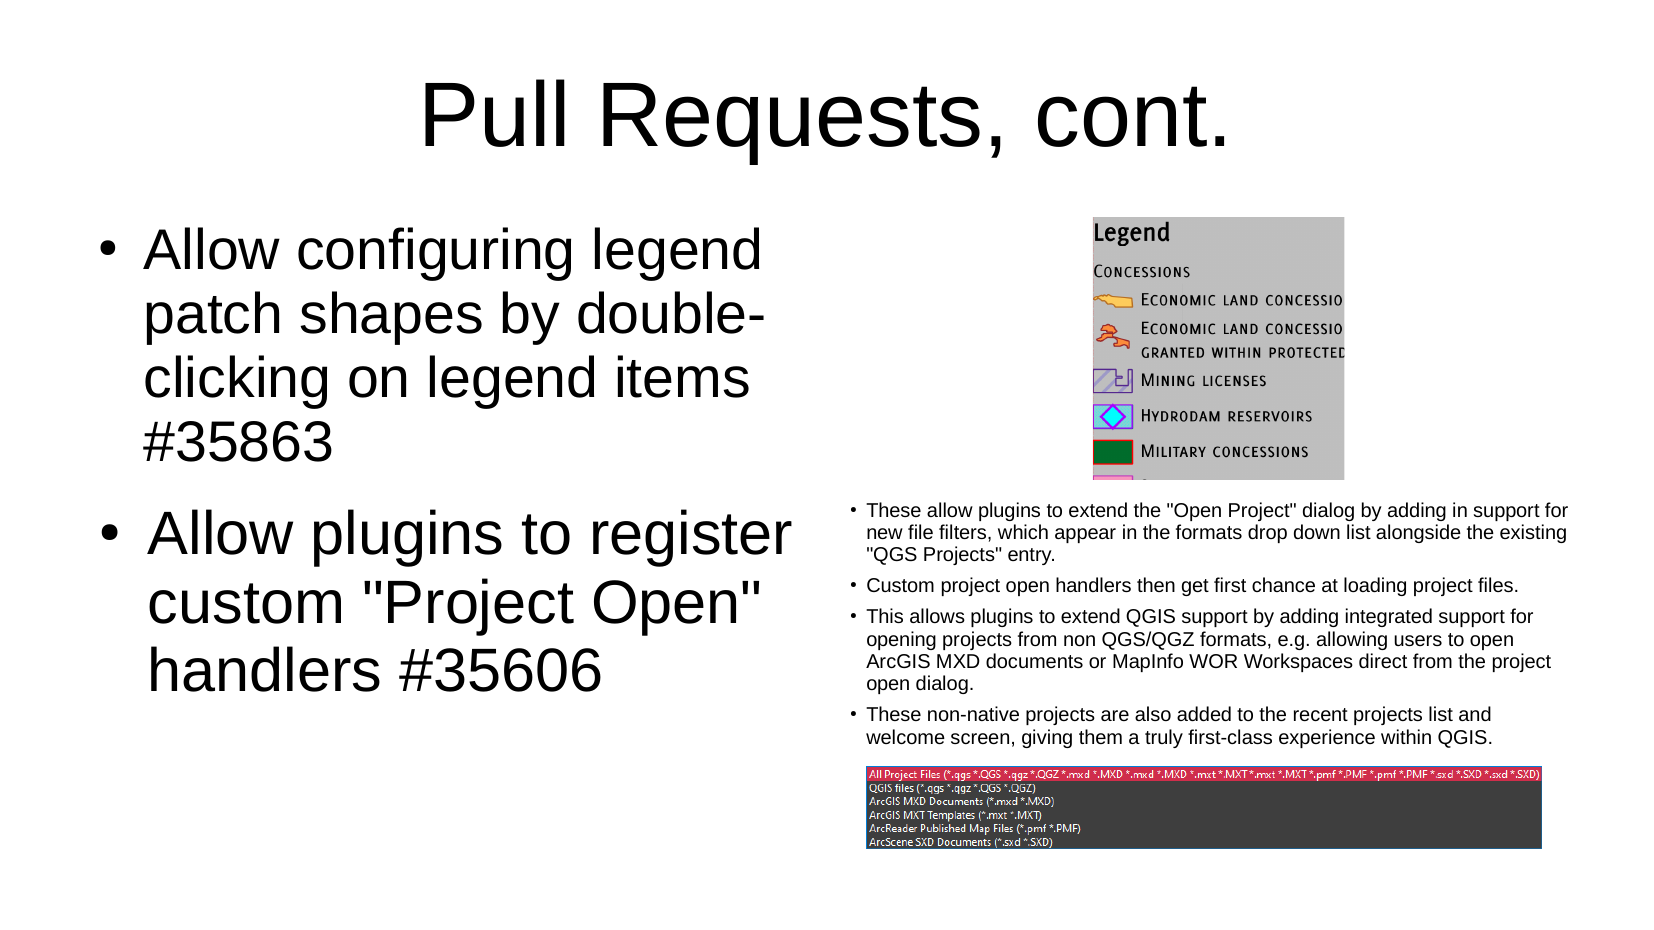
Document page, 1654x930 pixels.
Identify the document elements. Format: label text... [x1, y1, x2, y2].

picture [866, 766, 1542, 849]
title Pull Requests, cont. [82, 37, 1571, 193]
list Allow configuring legend patch shapes by double-clicking on legend items #35863 [82, 217, 809, 475]
picture [1092, 217, 1345, 480]
list Allow plugins to register custom "Project Open" handlers #35606 [82, 499, 809, 757]
list These allow plugins to extend the "Open Project" dialog by adding in support for new file filters, which appear in the formats drop down list alongside the existing "QGS Projects" entry. Custom project open handlers then get first chance at loading project files. This allows plugins to extend QGIS support by adding integrated support for opening projects from non QGS/QGZ formats, e.g. allowing users to open ArcGIS MXD documents or MapInfo WOR Workspaces direct from the project open dialog. These non-native projects are also added to the recent projects list and welcome screen, giving them a truly first-class experience within QGIS. [844, 499, 1571, 757]
